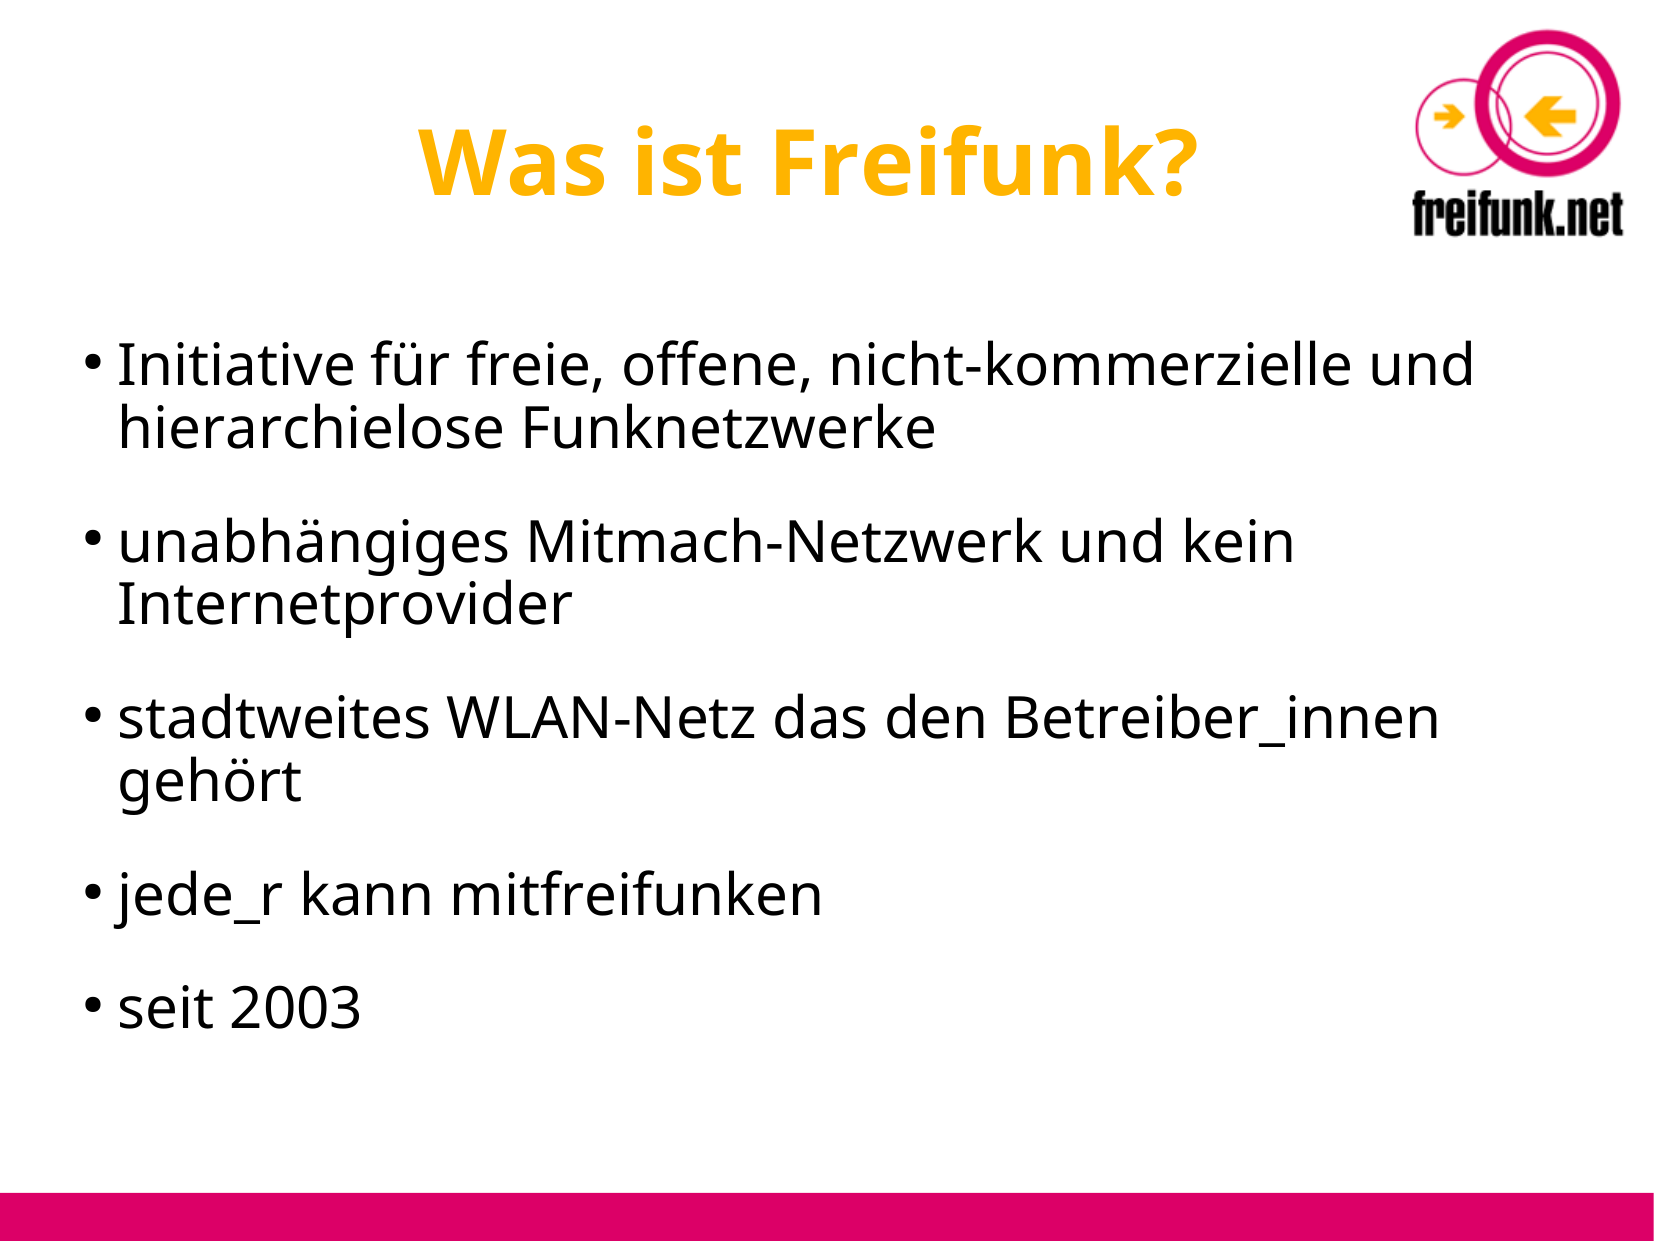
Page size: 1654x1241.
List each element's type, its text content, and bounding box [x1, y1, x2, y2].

subtitle Initiative für freie, offene, nicht-kommerzielle und hierarchielose Funknetzwerke unabhängiges Mitmach-Netzwerk und kein Internetprovider stadtweites WLAN-Netz das den Betreiber_innen gehört jede_r kann mitfreifunken seit 2003 [82, 290, 1570, 1087]
picture [1380, 0, 1654, 266]
title Was ist Freifunk? [212, 53, 1406, 260]
